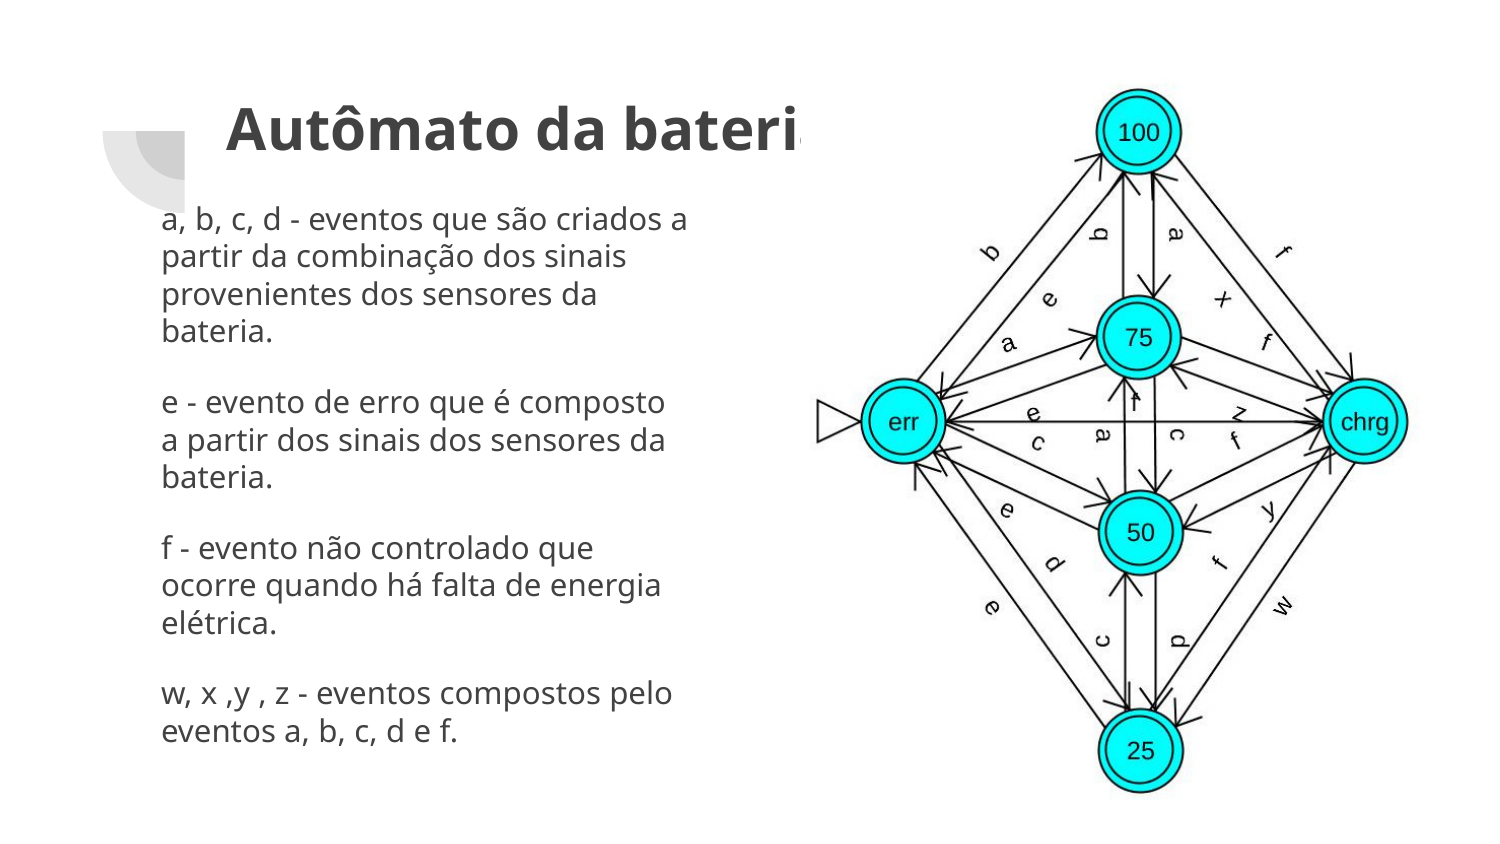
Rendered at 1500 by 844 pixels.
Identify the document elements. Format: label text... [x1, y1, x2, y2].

list a, b, c, d - eventos que são criados a partir da combinação dos sinais provenientes dos sensores da bateria. e - evento de erro que é composto a partir dos sinais dos sensores da bateria. f - evento não controlado que ocorre quando há falta de energia elétrica. w, x ,y , z - eventos compostos pelo eventos a, b, c, d e f. [146, 184, 706, 823]
picture [801, 77, 1423, 806]
title Autômato da bateria [211, 77, 801, 242]
